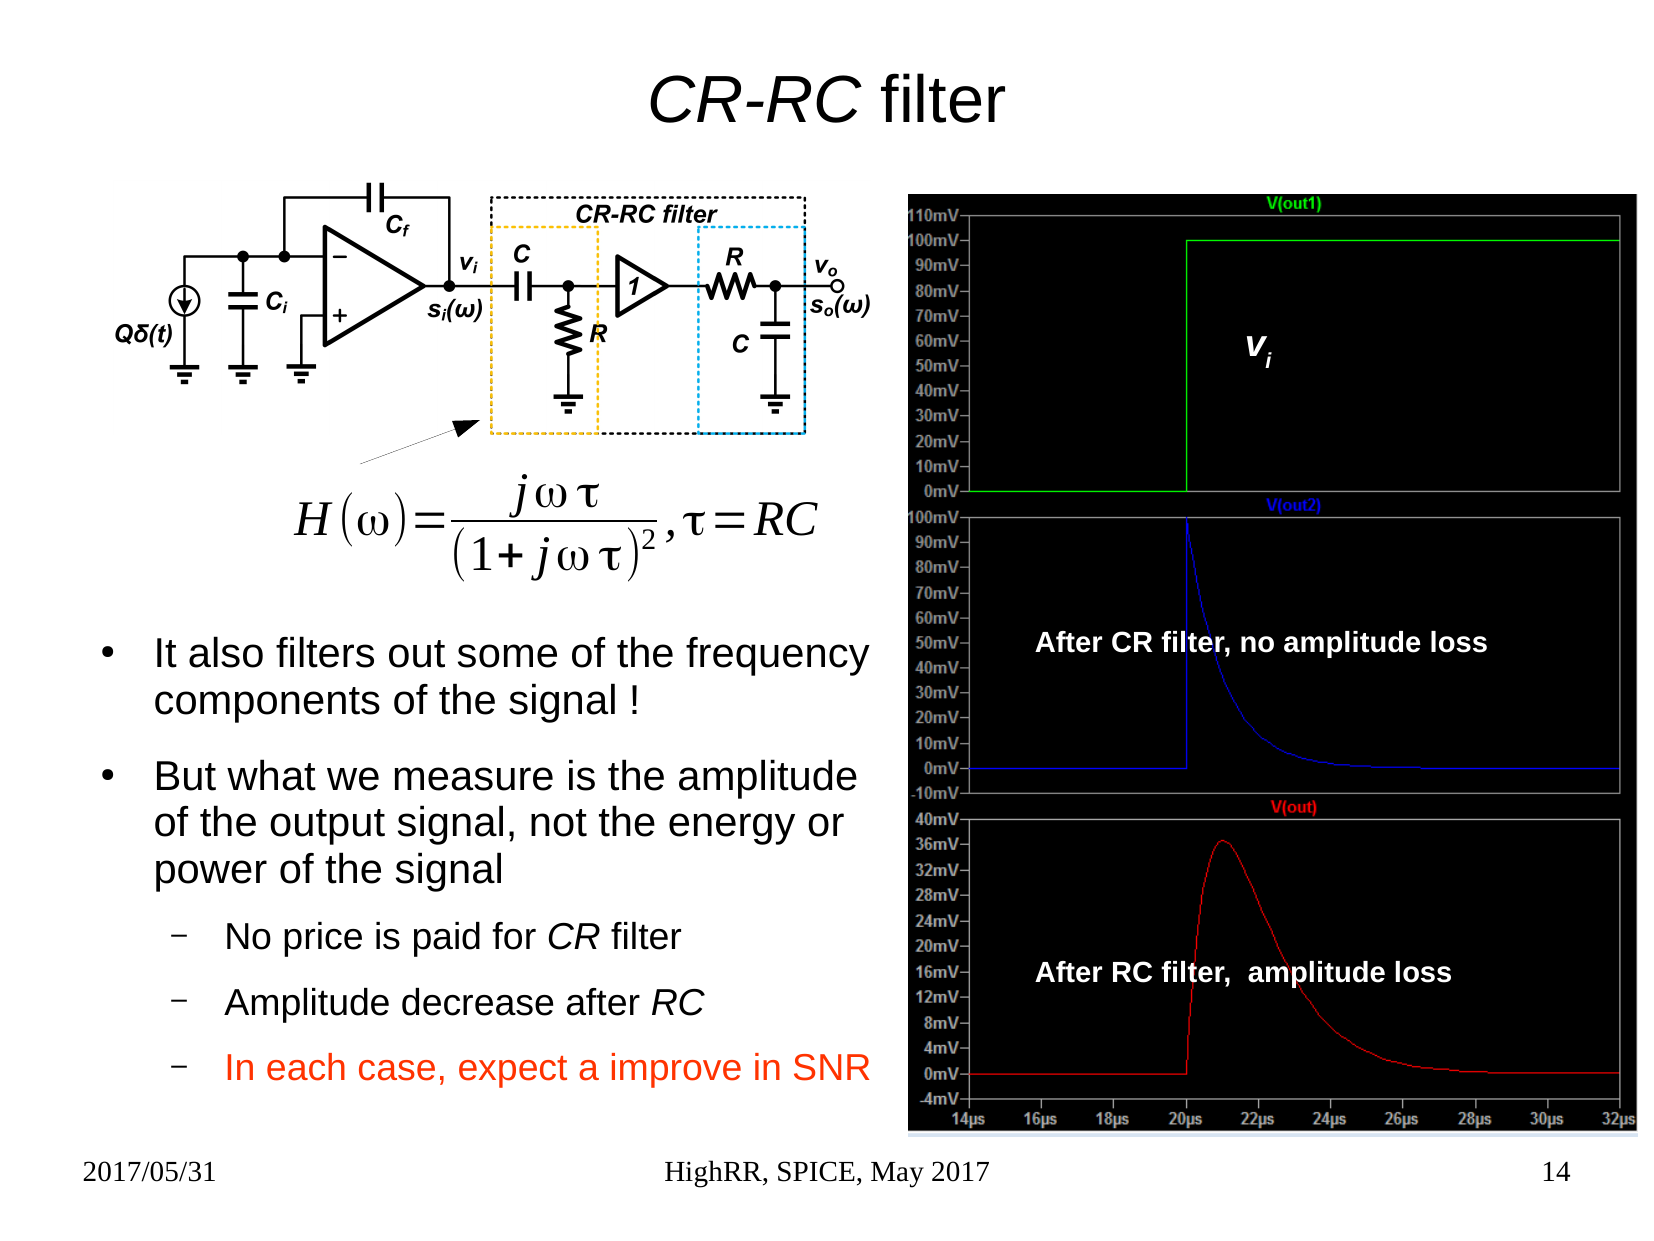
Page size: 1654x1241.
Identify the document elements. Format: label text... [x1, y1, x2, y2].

text_box vi [1230, 315, 1291, 381]
picture [440, 430, 457, 436]
picture [113, 180, 871, 436]
chart [285, 464, 827, 586]
text_box After CR filter, no amplitude loss [1020, 618, 1606, 666]
text_box After RC filter, amplitude loss [1020, 948, 1606, 997]
title CR-RC filter [82, 49, 1571, 151]
picture [908, 194, 1638, 1137]
list It also filters out some of the frequency components of the signal ! But what we measure is the amplitude of the output signal, not the energy or power of the signal No price is paid for CR filter Amplitude decrease after RC In each case, expect a improve in SNR [82, 630, 886, 1141]
